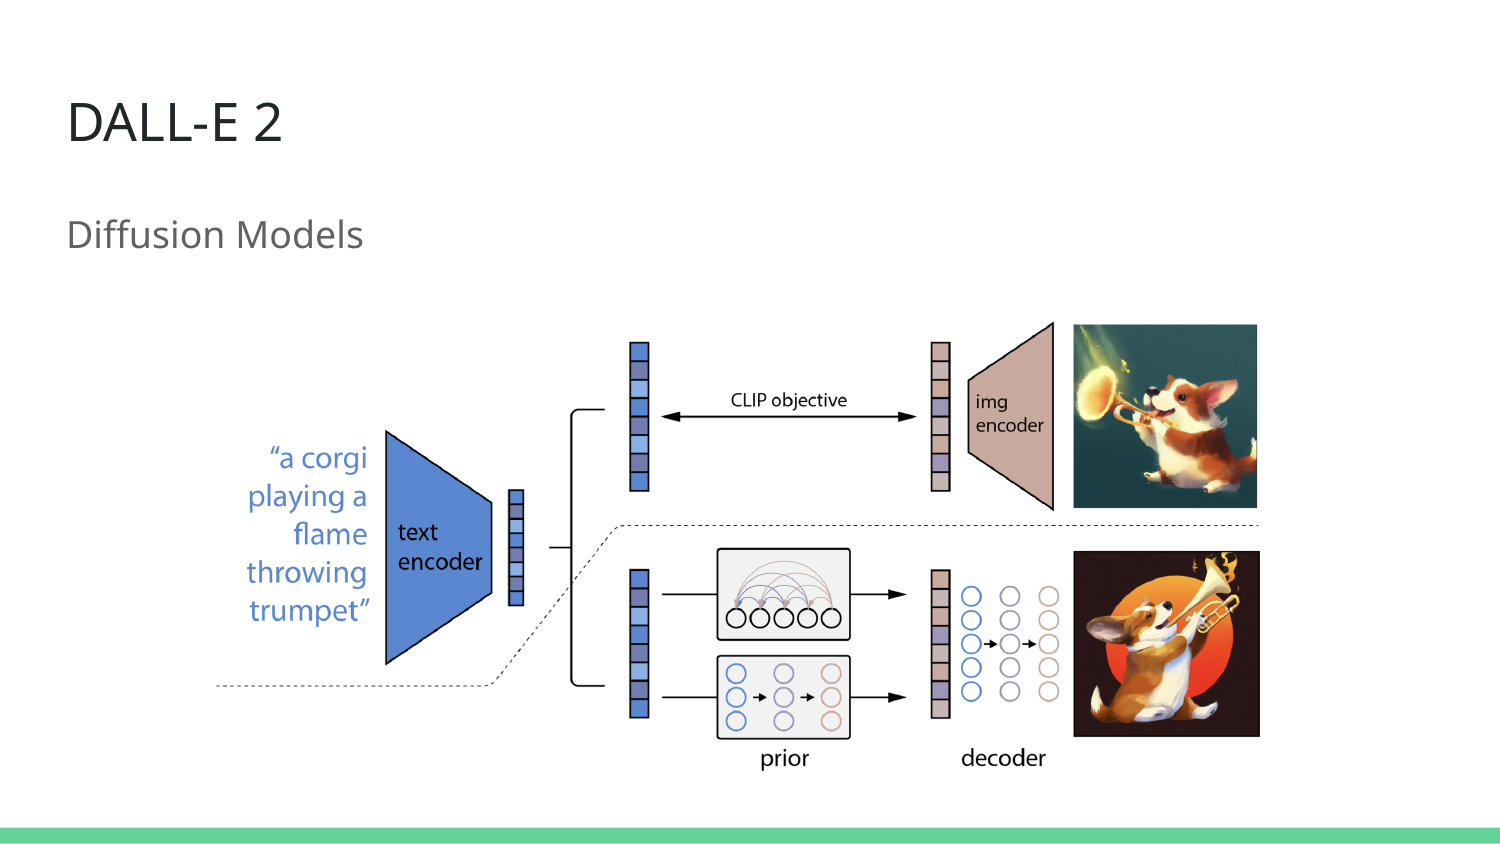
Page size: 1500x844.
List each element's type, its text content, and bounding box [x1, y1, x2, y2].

list Diffusion Models [51, 189, 1449, 750]
title DALL-E 2 [51, 72, 1449, 167]
picture [215, 276, 1285, 782]
